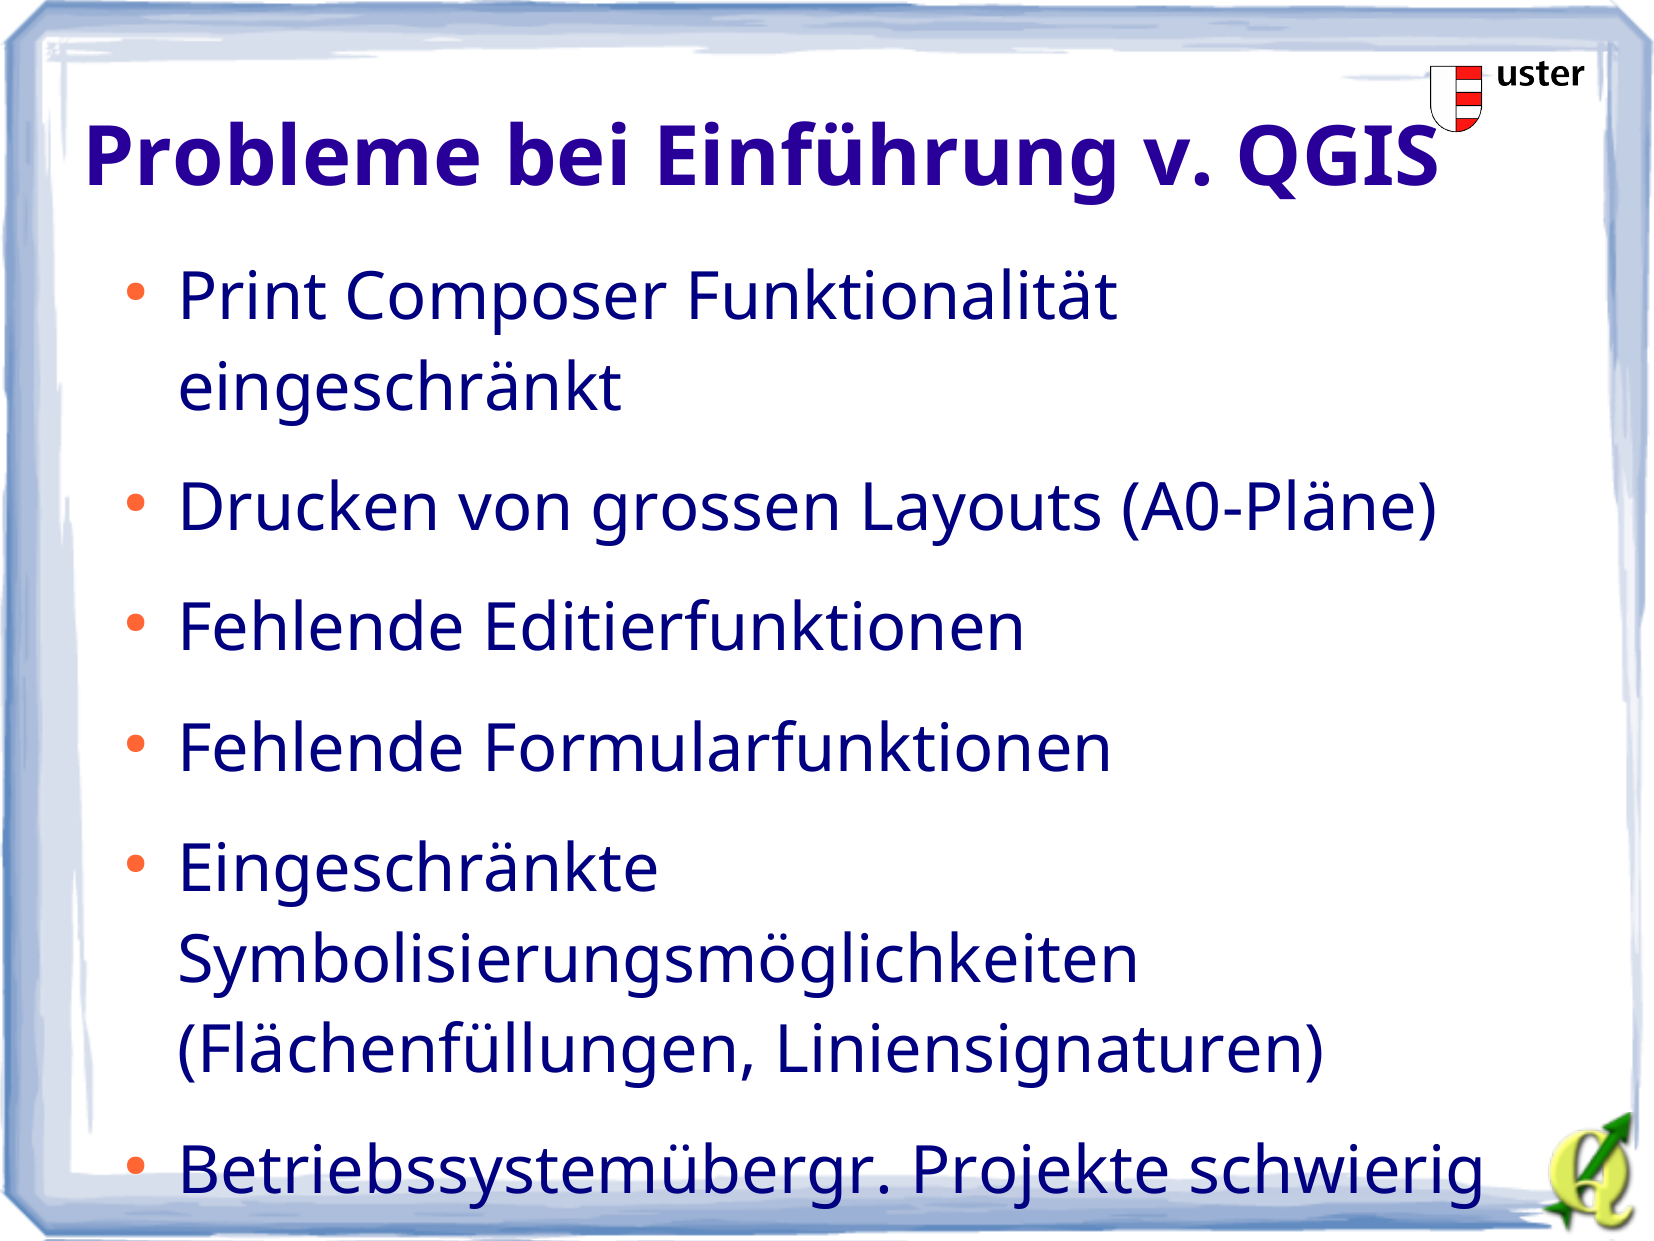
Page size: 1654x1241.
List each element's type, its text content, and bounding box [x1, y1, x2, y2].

title Probleme bei Einführung v. QGIS [82, 56, 1571, 250]
picture [0, 0, 1654, 1241]
list Print Composer Funktionalität eingeschränkt Drucken von grossen Layouts (A0-Pläne) Fehlende Editierfunktionen Fehlende Formularfunktionen Eingeschränkte Symbolisierungsmöglichkeiten (Flächenfüllungen, Liniensignaturen) Betriebssystemübergr. Projekte schwierig Fehlender DXF-Support Schwieriger Umgang mit Relationen [106, 248, 1559, 1153]
